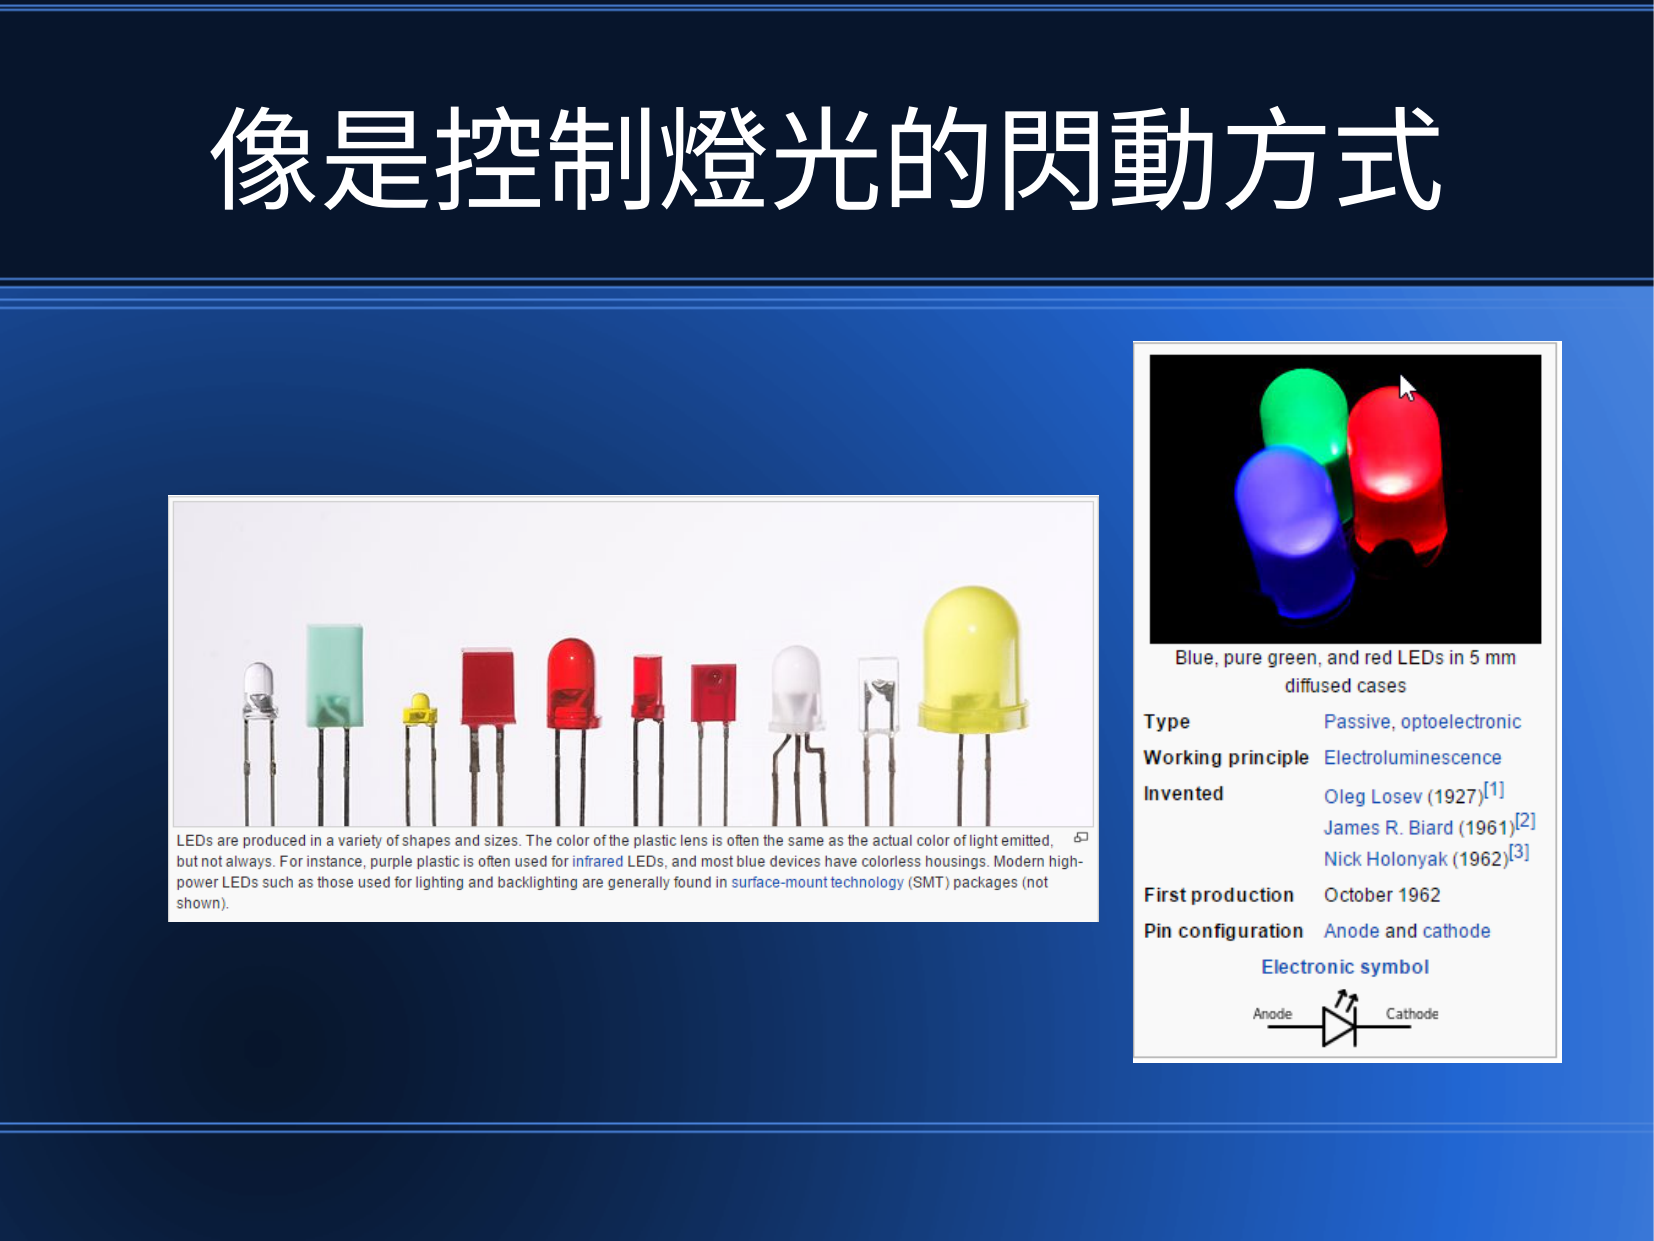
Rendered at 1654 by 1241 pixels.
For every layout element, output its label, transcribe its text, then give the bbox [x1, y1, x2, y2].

title 像是控制燈光的閃動方式 [82, 49, 1571, 257]
picture [0, 0, 1654, 1241]
